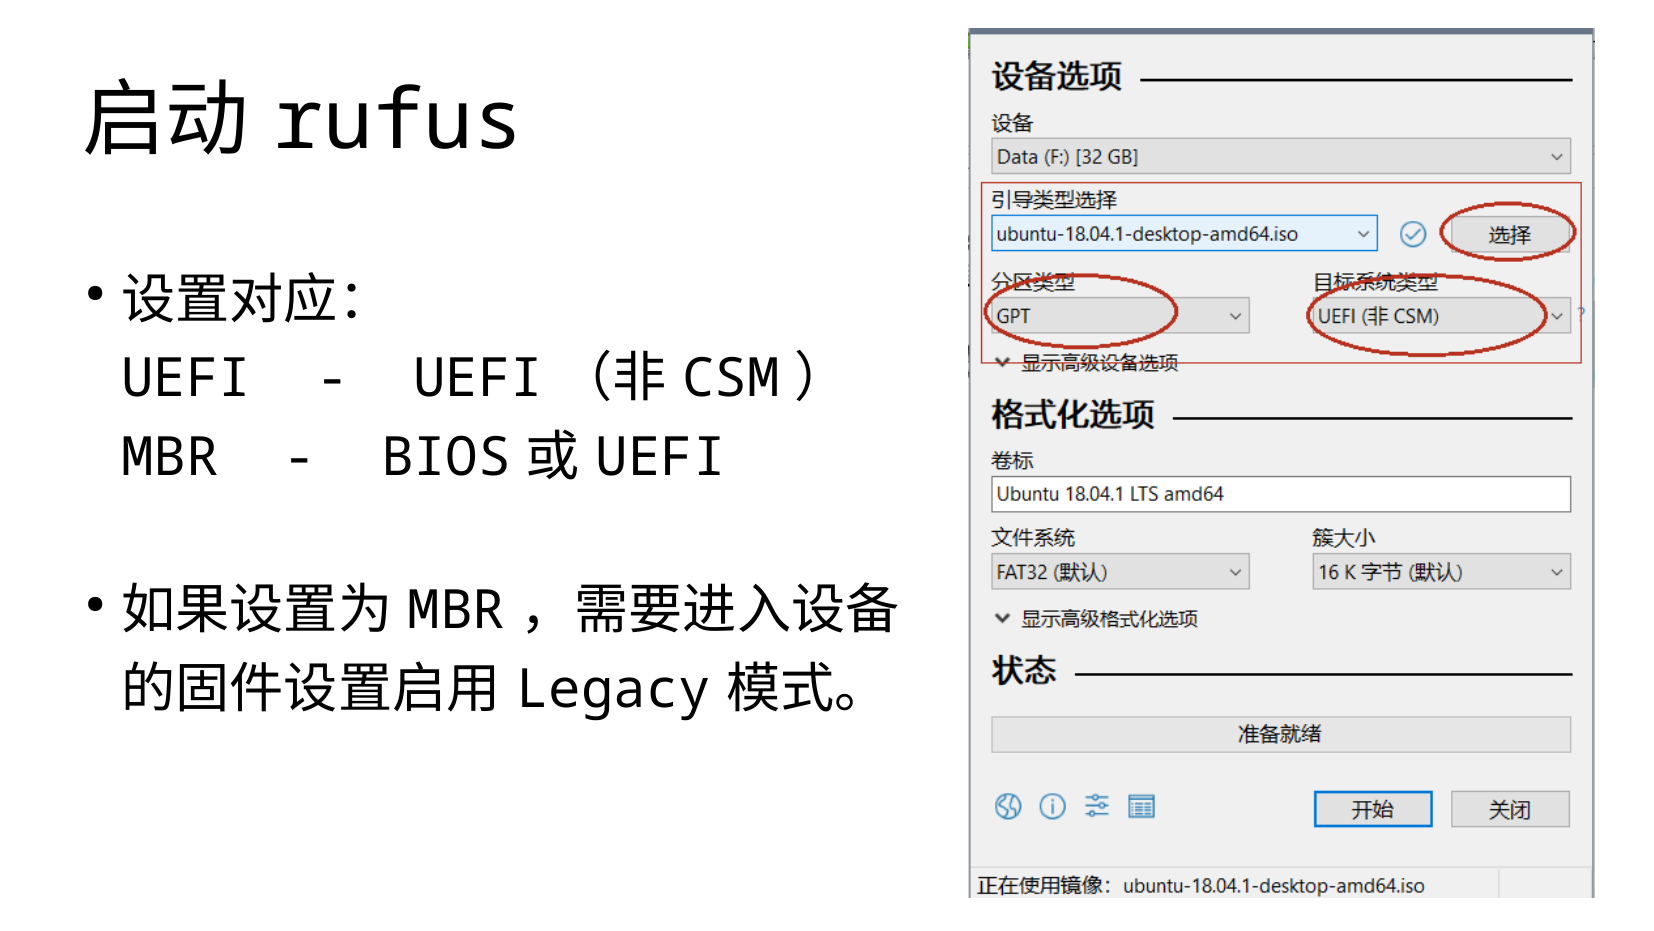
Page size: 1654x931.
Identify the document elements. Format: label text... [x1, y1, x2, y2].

title 启动rufus [82, 37, 968, 189]
picture [968, 28, 1595, 898]
text_box 设置对应： UEFI - UEFI（非CSM） MBR - BIOS或UEFI 如果设置为MBR，需要进入设备的固件设置启用Legacy模式。 [70, 248, 945, 825]
